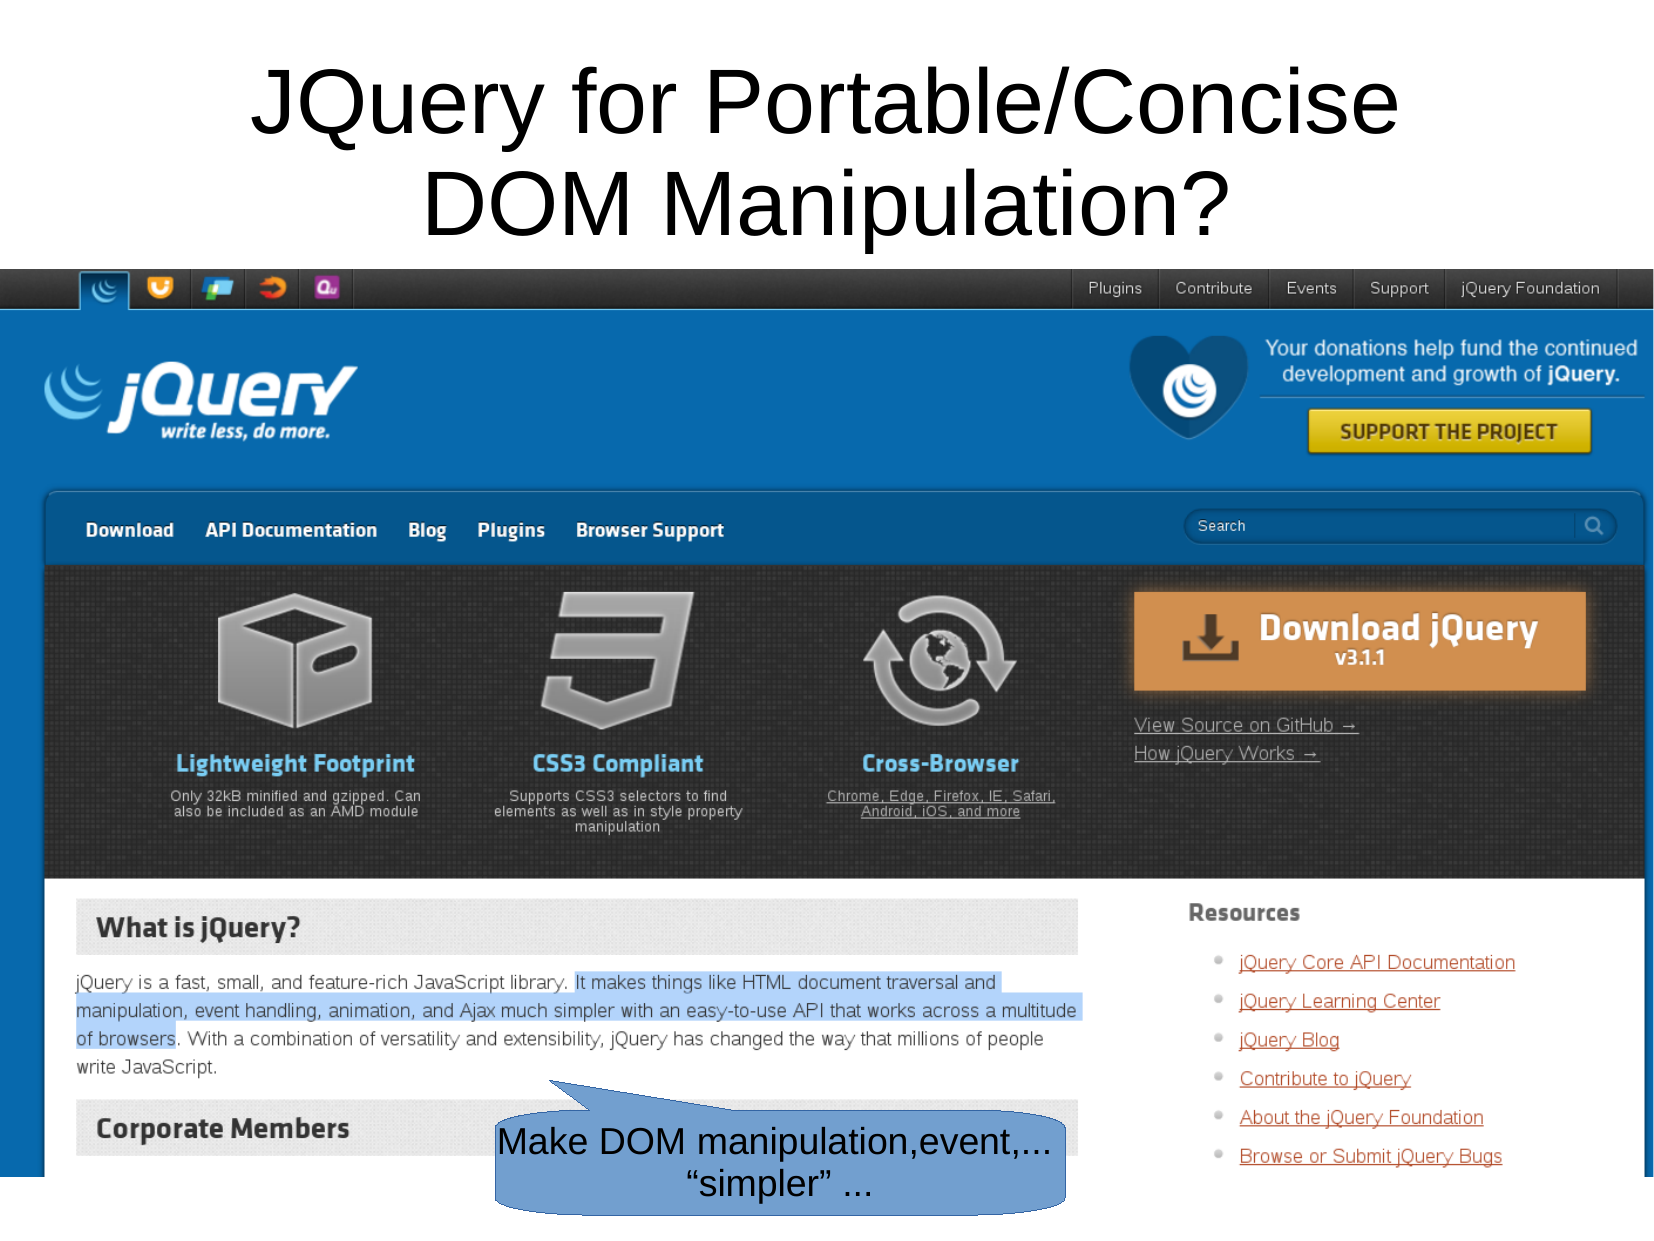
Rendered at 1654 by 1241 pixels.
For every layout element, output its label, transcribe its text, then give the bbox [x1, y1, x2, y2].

text_box Make DOM manipulation,event,... “simpler” ... [495, 1080, 1066, 1216]
picture [0, 269, 1654, 1177]
title JQuery for Portable/Concise DOM Manipulation? [82, 49, 1571, 257]
